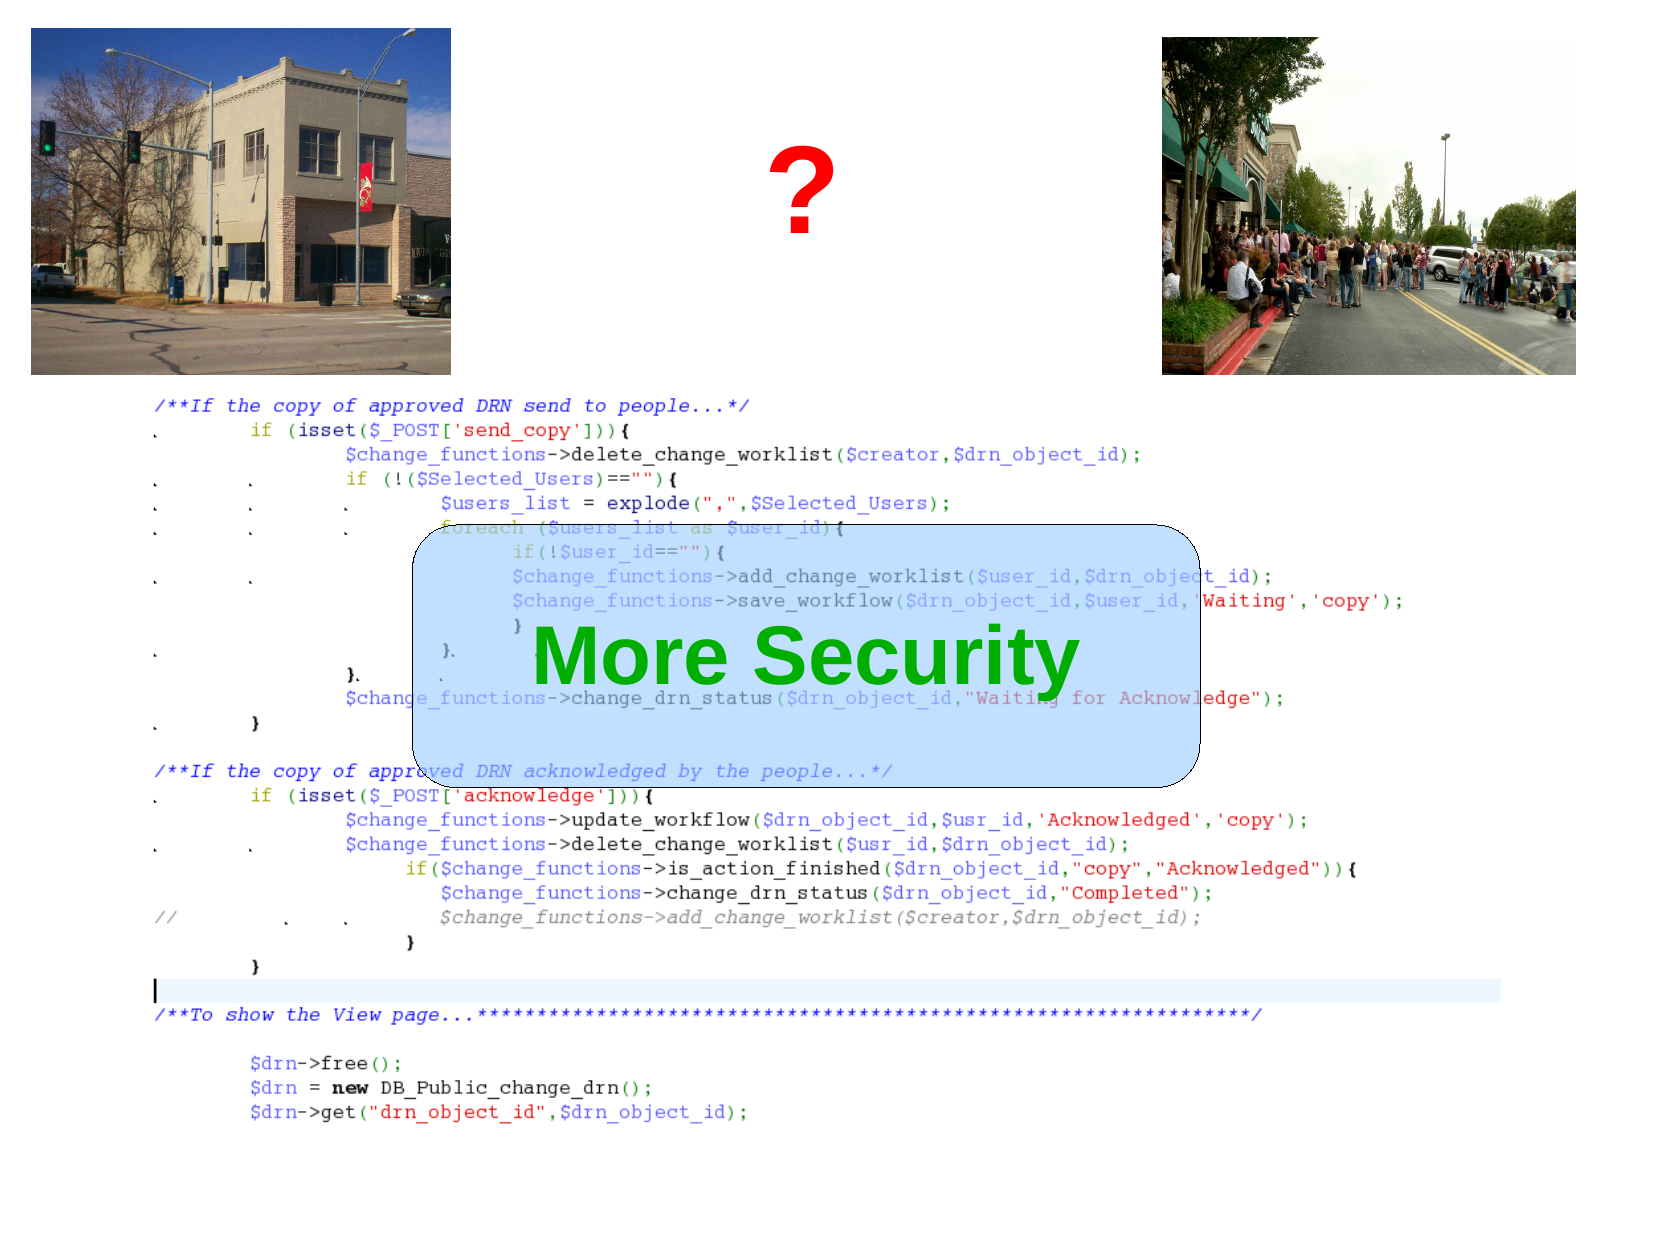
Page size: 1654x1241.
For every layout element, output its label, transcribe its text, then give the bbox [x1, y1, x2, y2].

text_box ? [750, 112, 856, 268]
text_box More Security [412, 524, 1201, 788]
picture [31, 28, 1576, 1126]
